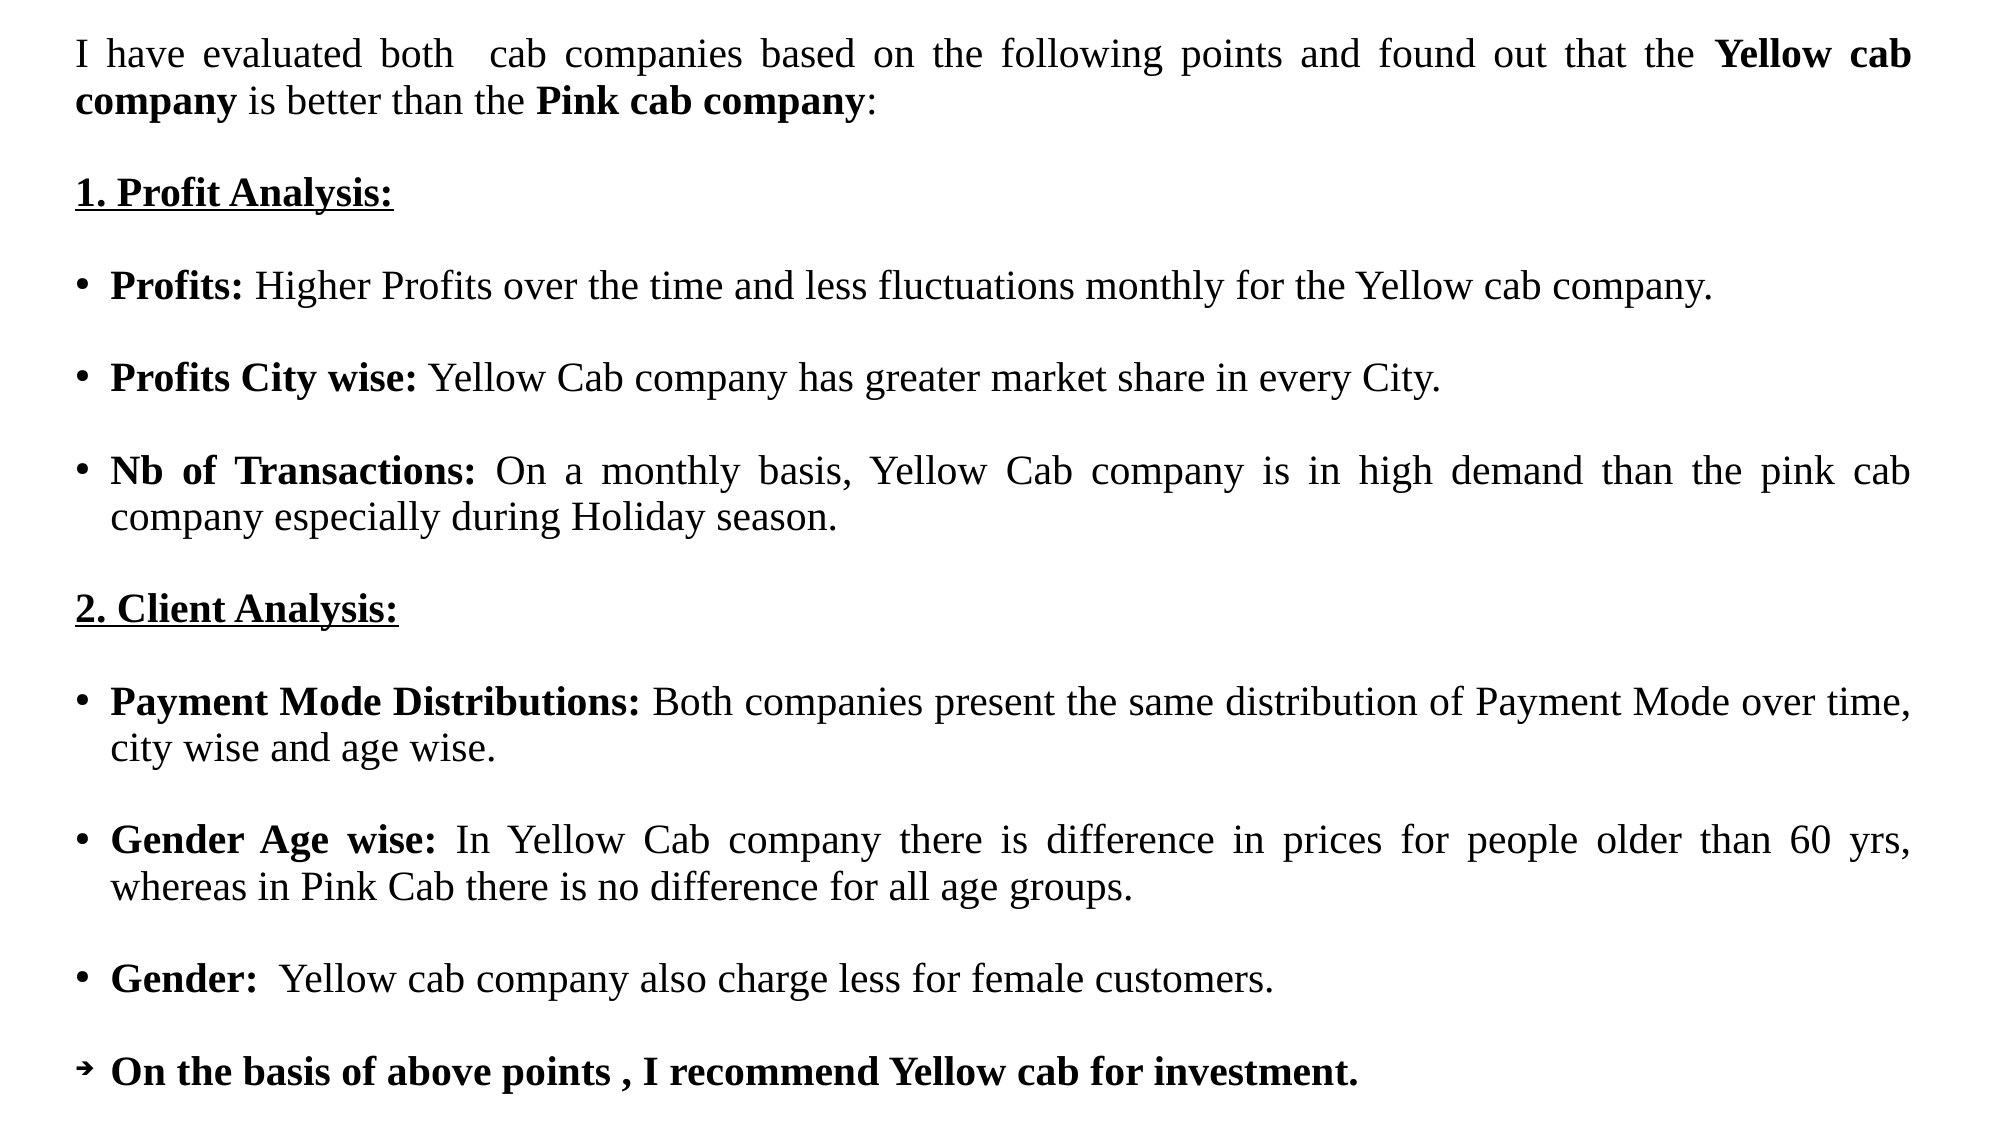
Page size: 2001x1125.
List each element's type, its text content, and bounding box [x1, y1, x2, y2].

subtitle I have evaluated both cab companies based on the following points and found out that the Yellow cab company is better than the Pink cab company: 1. Profit Analysis: Profits: Higher Profits over the time and less fluctuations monthly for the Yellow cab company. Profits City wise: Yellow Cab company has greater market share in every City. Nb of Transactions: On a monthly basis, Yellow Cab company is in high demand than the pink cab company especially during Holiday season. 2. Client Analysis: Payment Mode Distributions: Both companies present the same distribution of Payment Mode over time, city wise and age wise. Gender Age wise: In Yellow Cab company there is difference in prices for people older than 60 yrs, whereas in Pink Cab there is no difference for all age groups. Gender: Yellow cab company also charge less for female customers. On the basis of above points , I recommend Yellow cab for investment. [75, 30, 1913, 1095]
